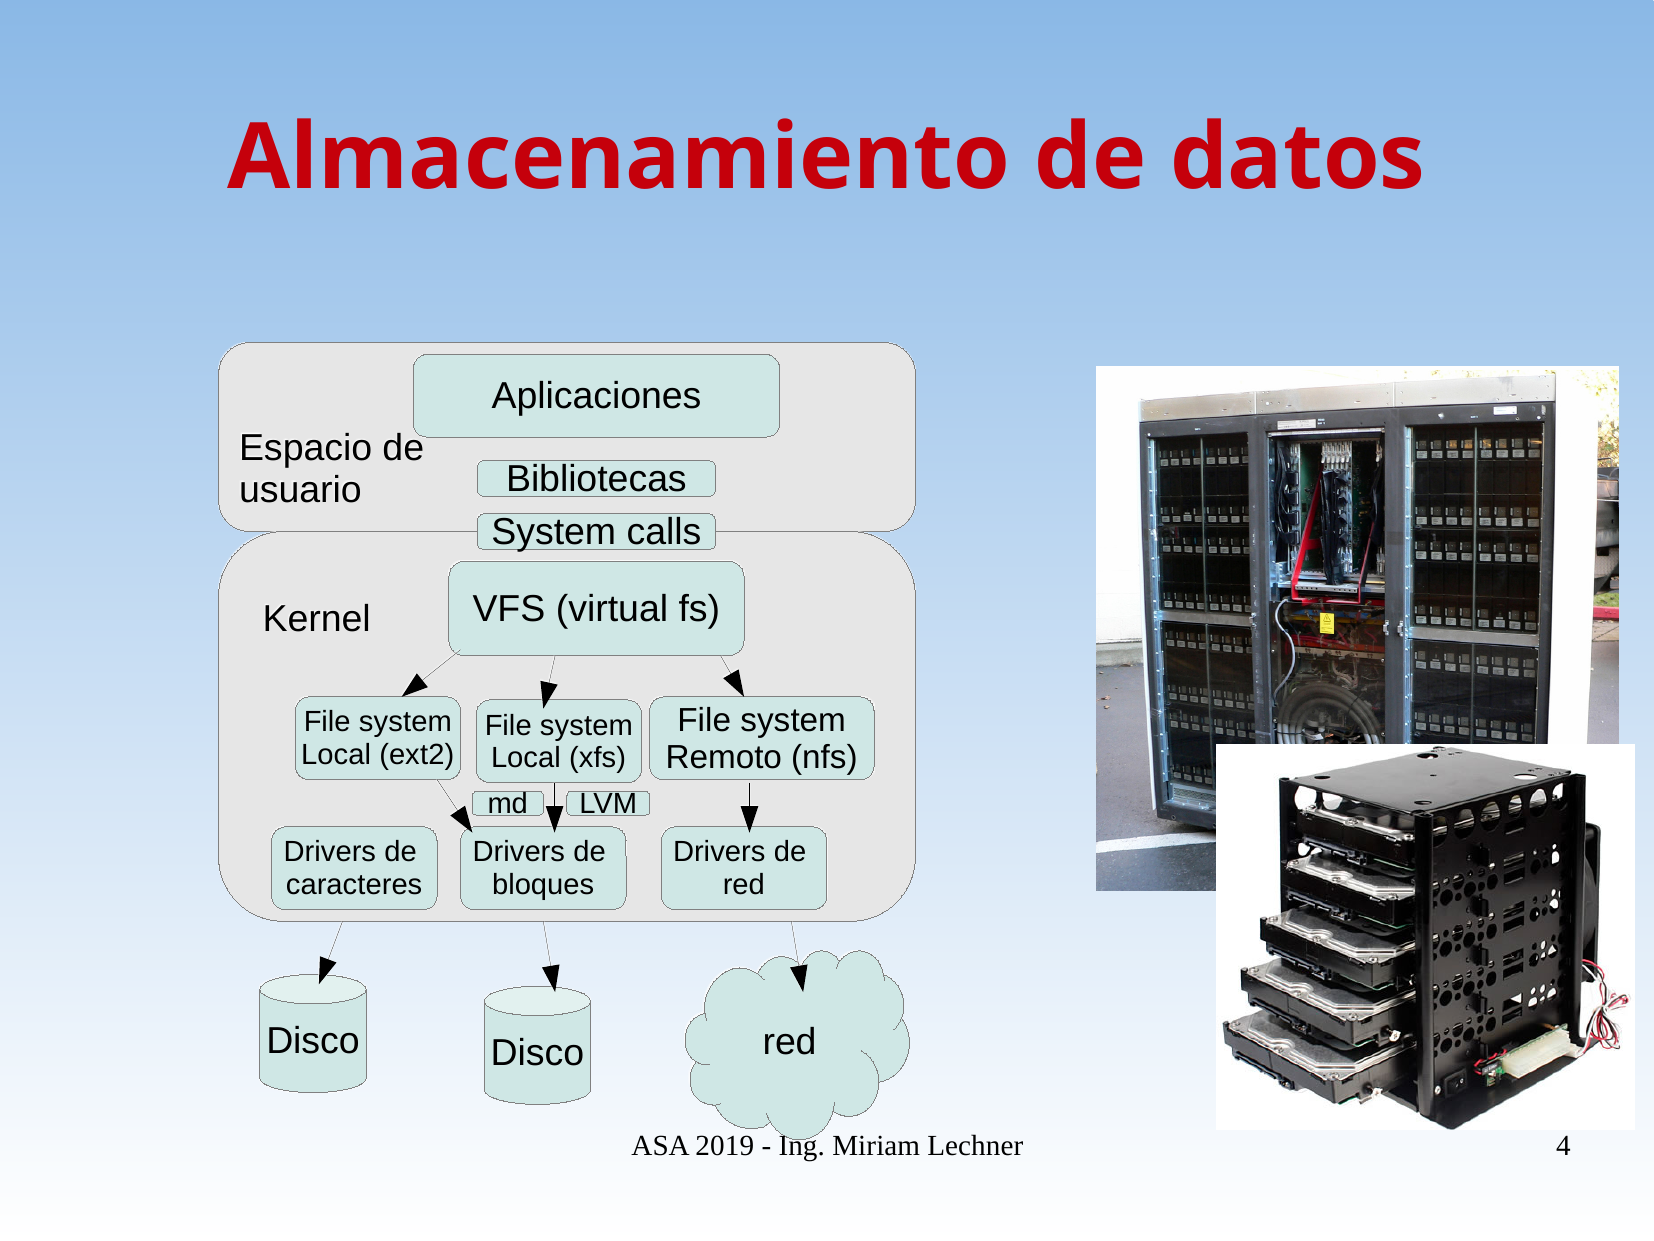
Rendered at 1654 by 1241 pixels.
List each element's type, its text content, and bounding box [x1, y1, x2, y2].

text_box Aplicaciones [413, 354, 780, 438]
text_box md [472, 791, 544, 816]
text_box Disco [484, 1003, 591, 1105]
text_box File system Local (xfs) [476, 699, 642, 783]
text_box Drivers de caracteres [271, 826, 438, 910]
text_box Espacio de usuario [224, 419, 440, 519]
title Almacenamiento de datos [82, 49, 1571, 257]
text_box Drivers de bloques [460, 826, 627, 910]
text_box [218, 342, 916, 922]
text_box LVM [566, 791, 650, 816]
picture [1096, 366, 1635, 1130]
text_box File system Local (ext2) [295, 696, 461, 780]
text_box Bibliotecas [477, 460, 716, 497]
text_box Disco [259, 990, 367, 1093]
text_box Kernel [248, 590, 386, 648]
text_box Drivers de red [661, 826, 827, 910]
text_box File system Remoto (nfs) [649, 696, 875, 780]
text_box System calls [477, 513, 716, 550]
text_box VFS (virtual fs) [448, 561, 745, 656]
text_box red [685, 950, 910, 1140]
